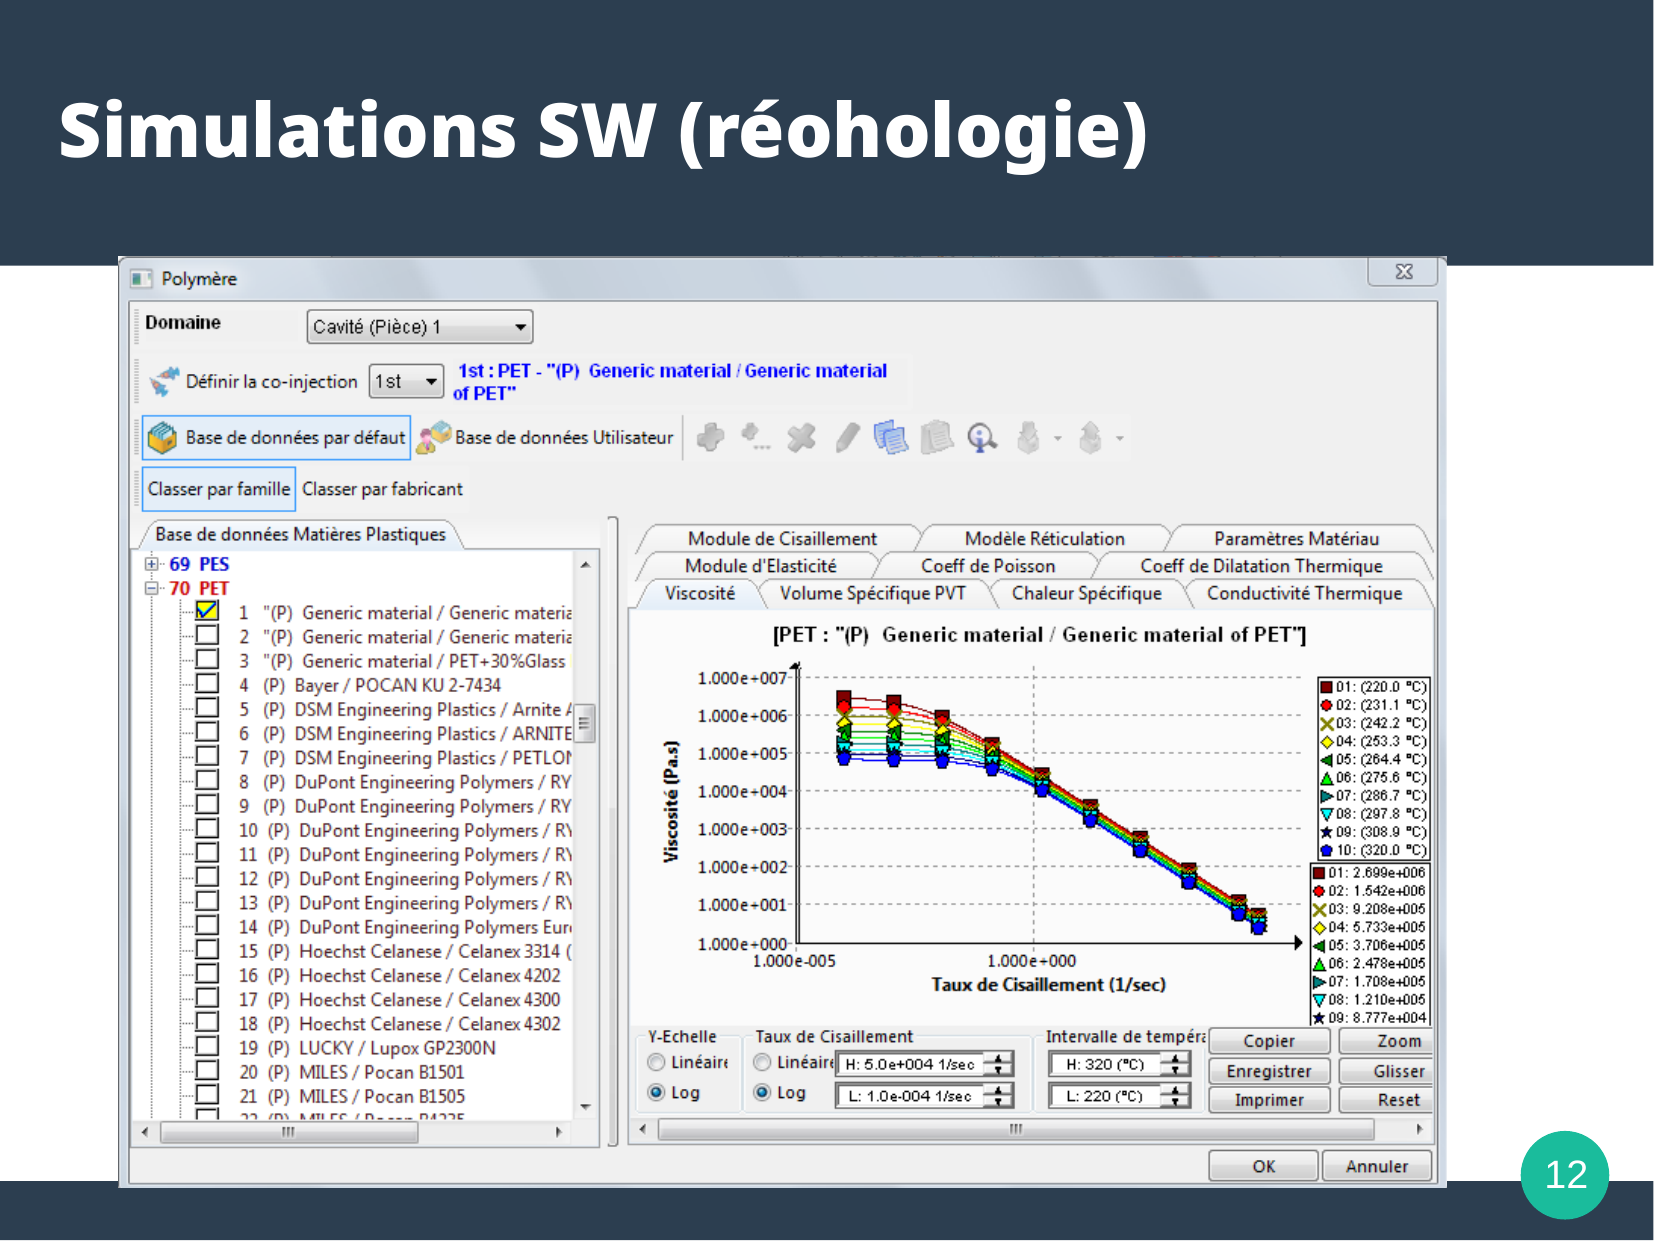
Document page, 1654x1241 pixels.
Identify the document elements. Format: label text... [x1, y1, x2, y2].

title Simulations SW (réohologie) [59, 49, 1595, 207]
picture [118, 256, 1447, 1188]
text_box 12 [1529, 1145, 1610, 1205]
